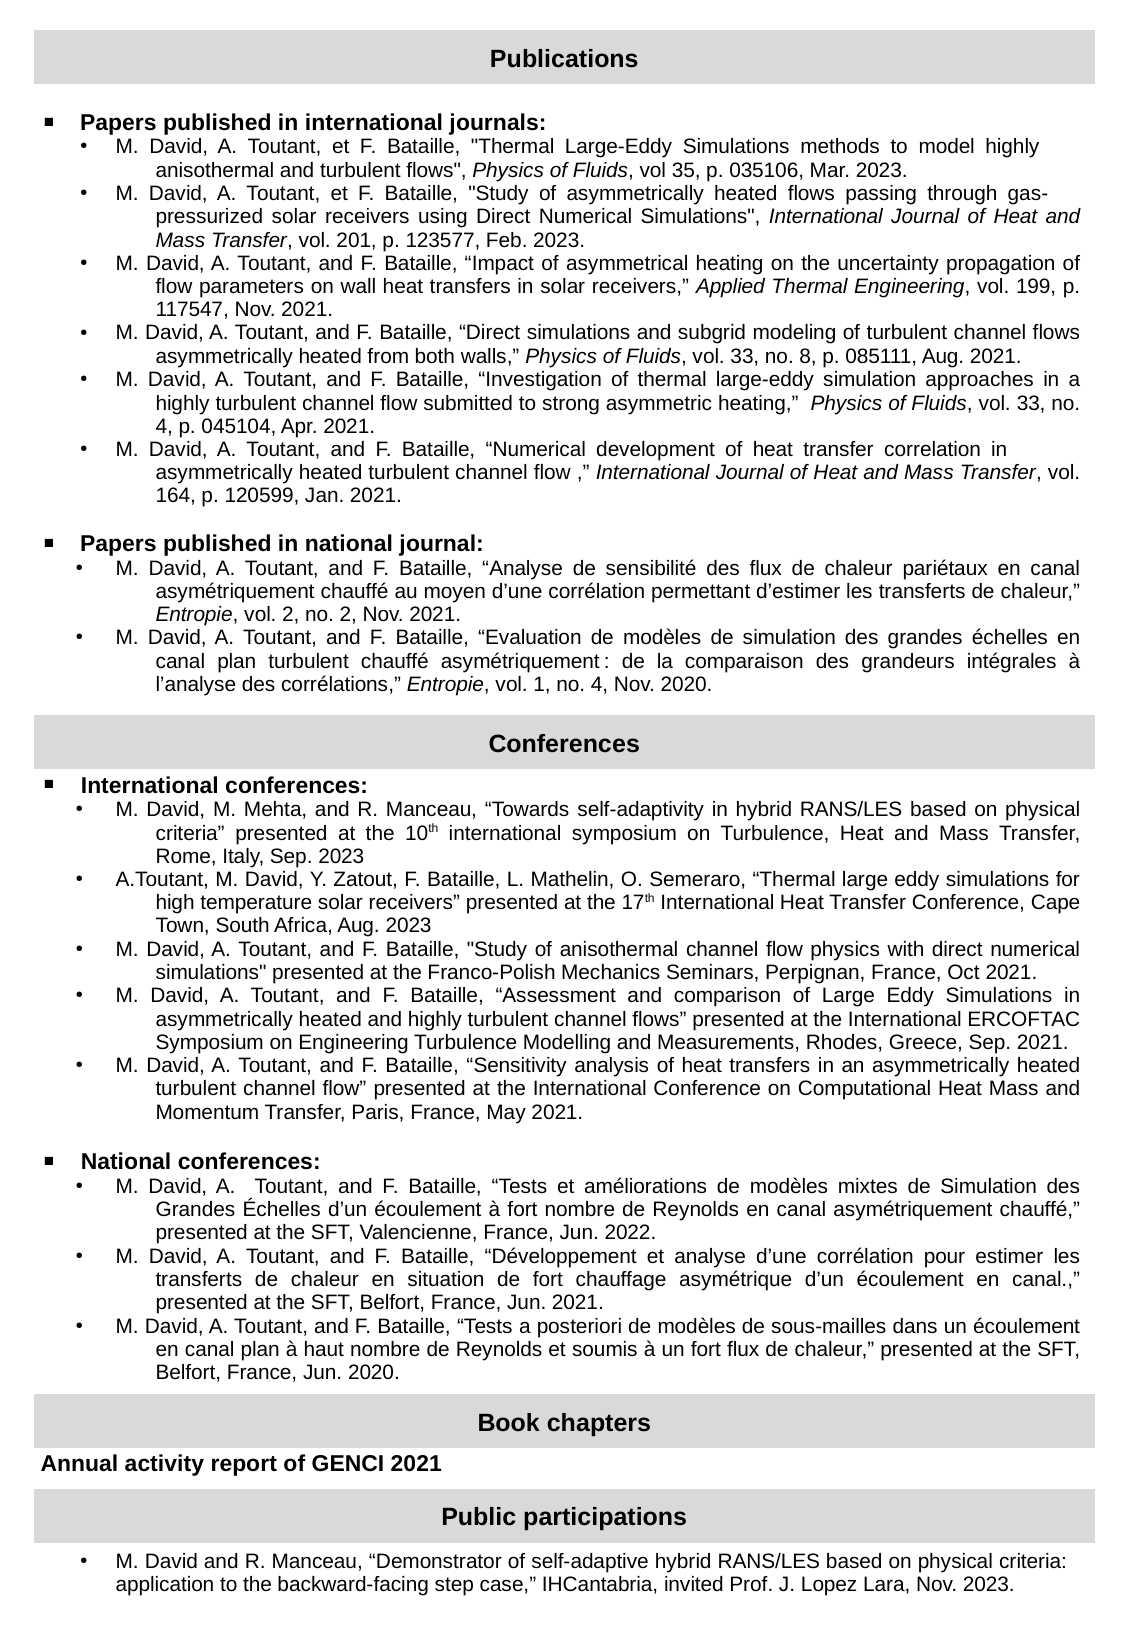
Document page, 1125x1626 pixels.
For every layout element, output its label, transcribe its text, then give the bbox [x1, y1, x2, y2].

text_box M. David and R. Manceau, “Demonstrator of self-adaptive hybrid RANS/LES based on physical criteria: application to the backward-facing step case,” IHCantabria, invited Prof. J. Lopez Lara, Nov. 2023. [30, 1518, 1096, 1606]
text_box Papers published in international journals: M. David, A. Toutant, et F. Bataille, "Thermal Large-Eddy Simulations methods to model highly anisothermal and turbulent flows", Physics of Fluids, vol 35, p. 035106, Mar. 2023. M. David, A. Toutant, et F. Bataille, "Study of asymmetrically heated flows passing through gas- pressurized solar receivers using Direct Numerical Simulations", International Journal of Heat and Mass Transfer, vol. 201, p. 123577, Feb. 2023. M. David, A. Toutant, and F. Bataille, “Impact of asymmetrical heating on the uncertainty propagation of flow parameters on wall heat transfers in solar receivers,” Applied Thermal Engineering, vol. 199, p. 117547, Nov. 2021. M. David, A. Toutant, and F. Bataille, “Direct simulations and subgrid modeling of turbulent channel flows asymmetrically heated from both walls,” Physics of Fluids, vol. 33, no. 8, p. 085111, Aug. 2021. M. David, A. Toutant, and F. Bataille, “Investigation of thermal large-eddy simulation approaches in a highly turbulent channel flow submitted to strong asymmetric heating,” Physics of Fluids, vol. 33, no. 4, p. 045104, Apr. 2021. M. David, A. Toutant, and F. Bataille, “Numerical development of heat transfer correlation in asymmetrically heated turbulent channel flow ,” International Journal of Heat and Mass Transfer, vol. 164, p. 120599, Jan. 2021. Papers published in national journal: M. David, A. Toutant, and F. Bataille, “Analyse de sensibilité des flux de chaleur pariétaux en canal asymétriquement chauffé au moyen d’une corrélation permettant d’estimer les transferts de chaleur,” Entropie, vol. 2, no. 2, Nov. 2021. M. David, A. Toutant, and F. Bataille, “Evaluation de modèles de simulation des grandes échelles en canal plan turbulent chauffé asymétriquement : de la comparaison des grandeurs intégrales à l’analyse des corrélations,” Entropie, vol. 1, no. 4, Nov. 2020. International conferences: M. David, M. Mehta, and R. Manceau, “Towards self-adaptivity in hybrid RANS/LES based on physical criteria” presented at the 10th international symposium on Turbulence, Heat and Mass Transfer, Rome, Italy, Sep. 2023 A.Toutant, M. David, Y. Zatout, F. Bataille, L. Mathelin, O. Semeraro, “Thermal large eddy simulations for high temperature solar receivers” presented at the 17th International Heat Transfer Conference, Cape Town, South Africa, Aug. 2023 M. David, A. Toutant, and F. Bataille, "Study of anisothermal channel flow physics with direct numerical simulations" presented at the Franco-Polish Mechanics Seminars, Perpignan, France, Oct 2021. M. David, A. Toutant, and F. Bataille, “Assessment and comparison of Large Eddy Simulations in asymmetrically heated and highly turbulent channel flows” presented at the International ERCOFTAC Symposium on Engineering Turbulence Modelling and Measurements, Rhodes, Greece, Sep. 2021. M. David, A. Toutant, and F. Bataille, “Sensitivity analysis of heat transfers in an asymmetrically heated turbulent channel flow” presented at the International Conference on Computational Heat Mass and Momentum Transfer, Paris, France, May 2021. National conferences: M. David, A. Toutant, and F. Bataille, “Tests et améliorations de modèles mixtes de Simulation des Grandes Échelles d’un écoulement à fort nombre de Reynolds en canal asymétriquement chauffé,” presented at the SFT, Valencienne, France, Jun. 2022. M. David, A. Toutant, and F. Bataille, “Développement et analyse d’une corrélation pour estimer les transferts de chaleur en situation de fort chauffage asymétrique d’un écoulement en canal.,” presented at the SFT, Belfort, France, Jun. 2021. M. David, A. Toutant, and F. Bataille, “Tests a posteriori de modèles de sous-mailles dans un écoulement en canal plan à haut nombre de Reynolds et soumis à un fort flux de chaleur,” presented at the SFT, Belfort, France, Jun. 2020. [30, 102, 1096, 1394]
text_box Book chapters [34, 1394, 1095, 1448]
text_box Conferences [34, 715, 1095, 769]
text_box Annual activity report of GENCI 2021 [25, 1442, 1096, 1484]
text_box Public participations [34, 1489, 1095, 1518]
text_box Publications [34, 30, 1095, 84]
